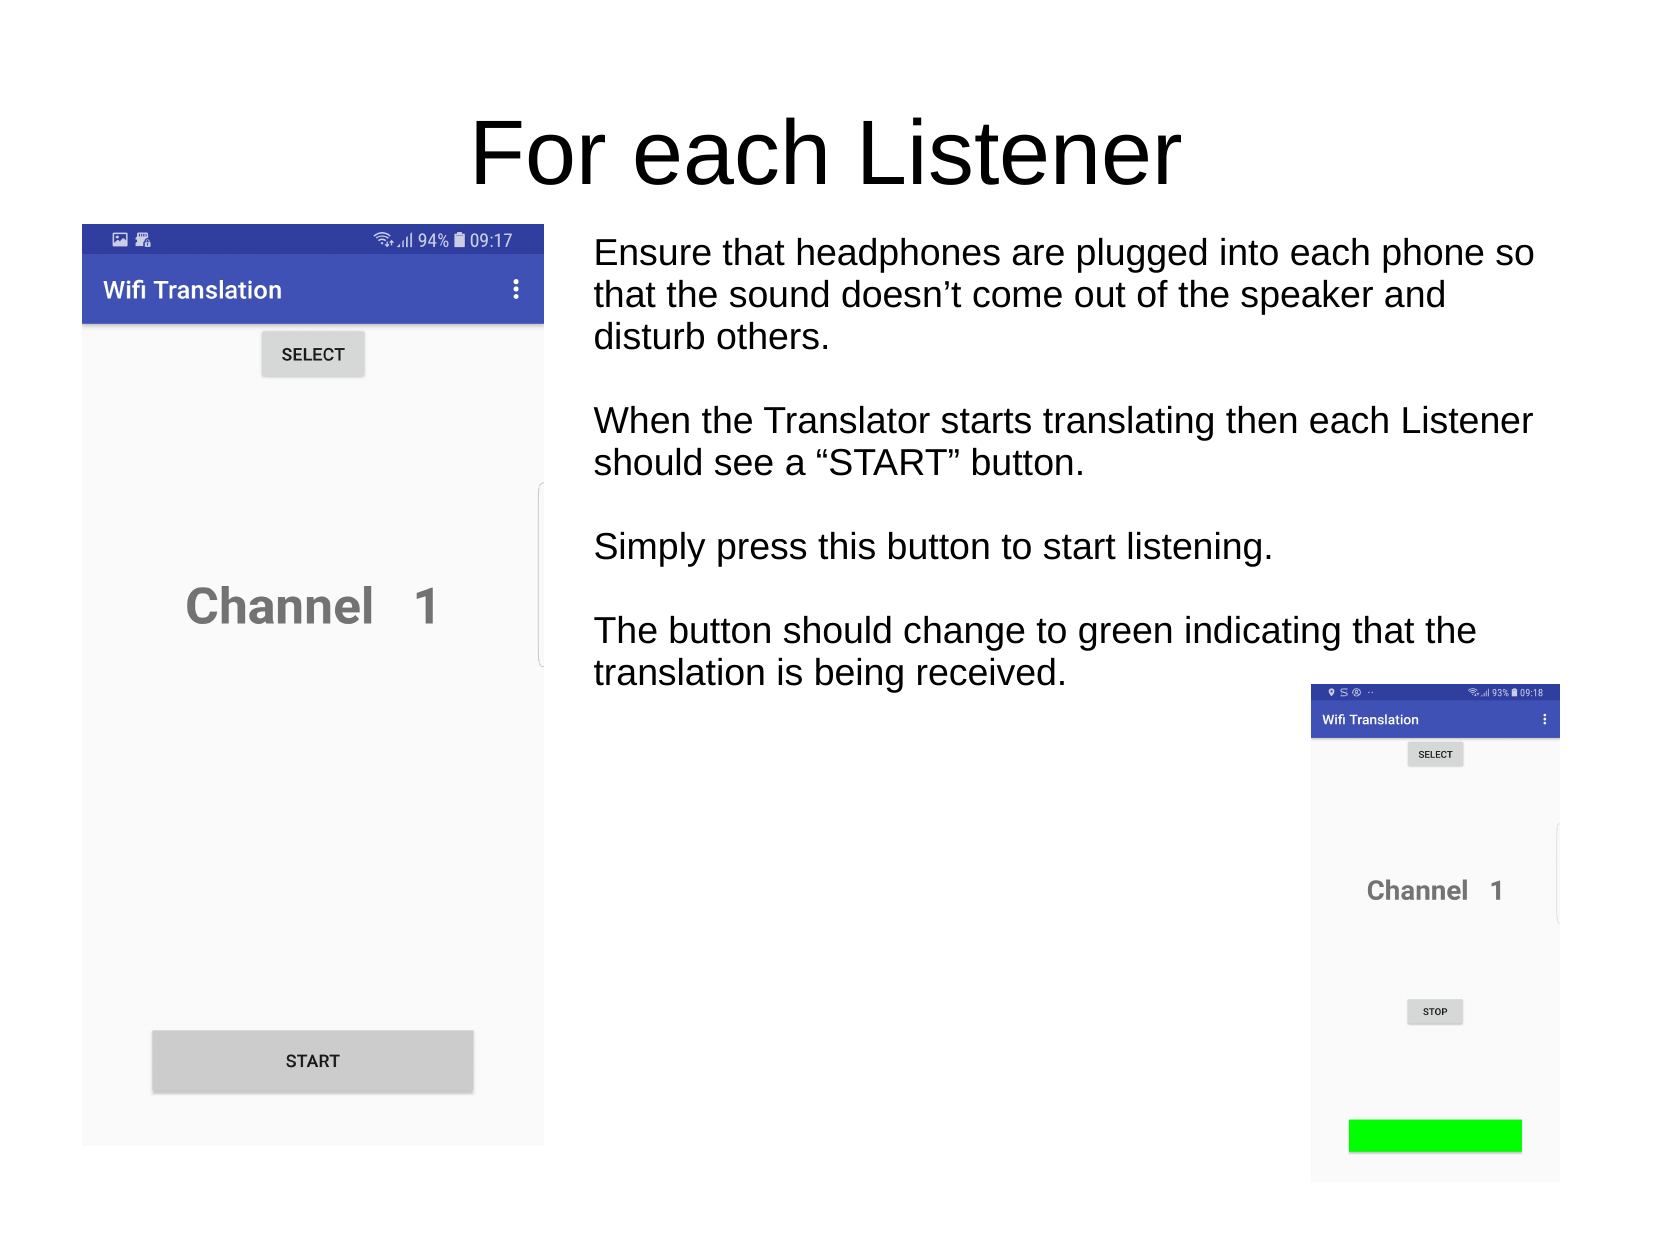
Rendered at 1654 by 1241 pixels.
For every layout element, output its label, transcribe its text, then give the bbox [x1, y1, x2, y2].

text_box Ensure that headphones are plugged into each phone so that the sound doesn’t come out of the speaker and disturb others. When the Translator starts translating then each Listener should see a “START” button. Simply press this button to start listening. The button should change to green indicating that the translation is being received. [578, 224, 1571, 756]
picture [1311, 684, 1560, 1182]
title For each Listener [82, 49, 1571, 257]
picture [82, 224, 544, 1146]
